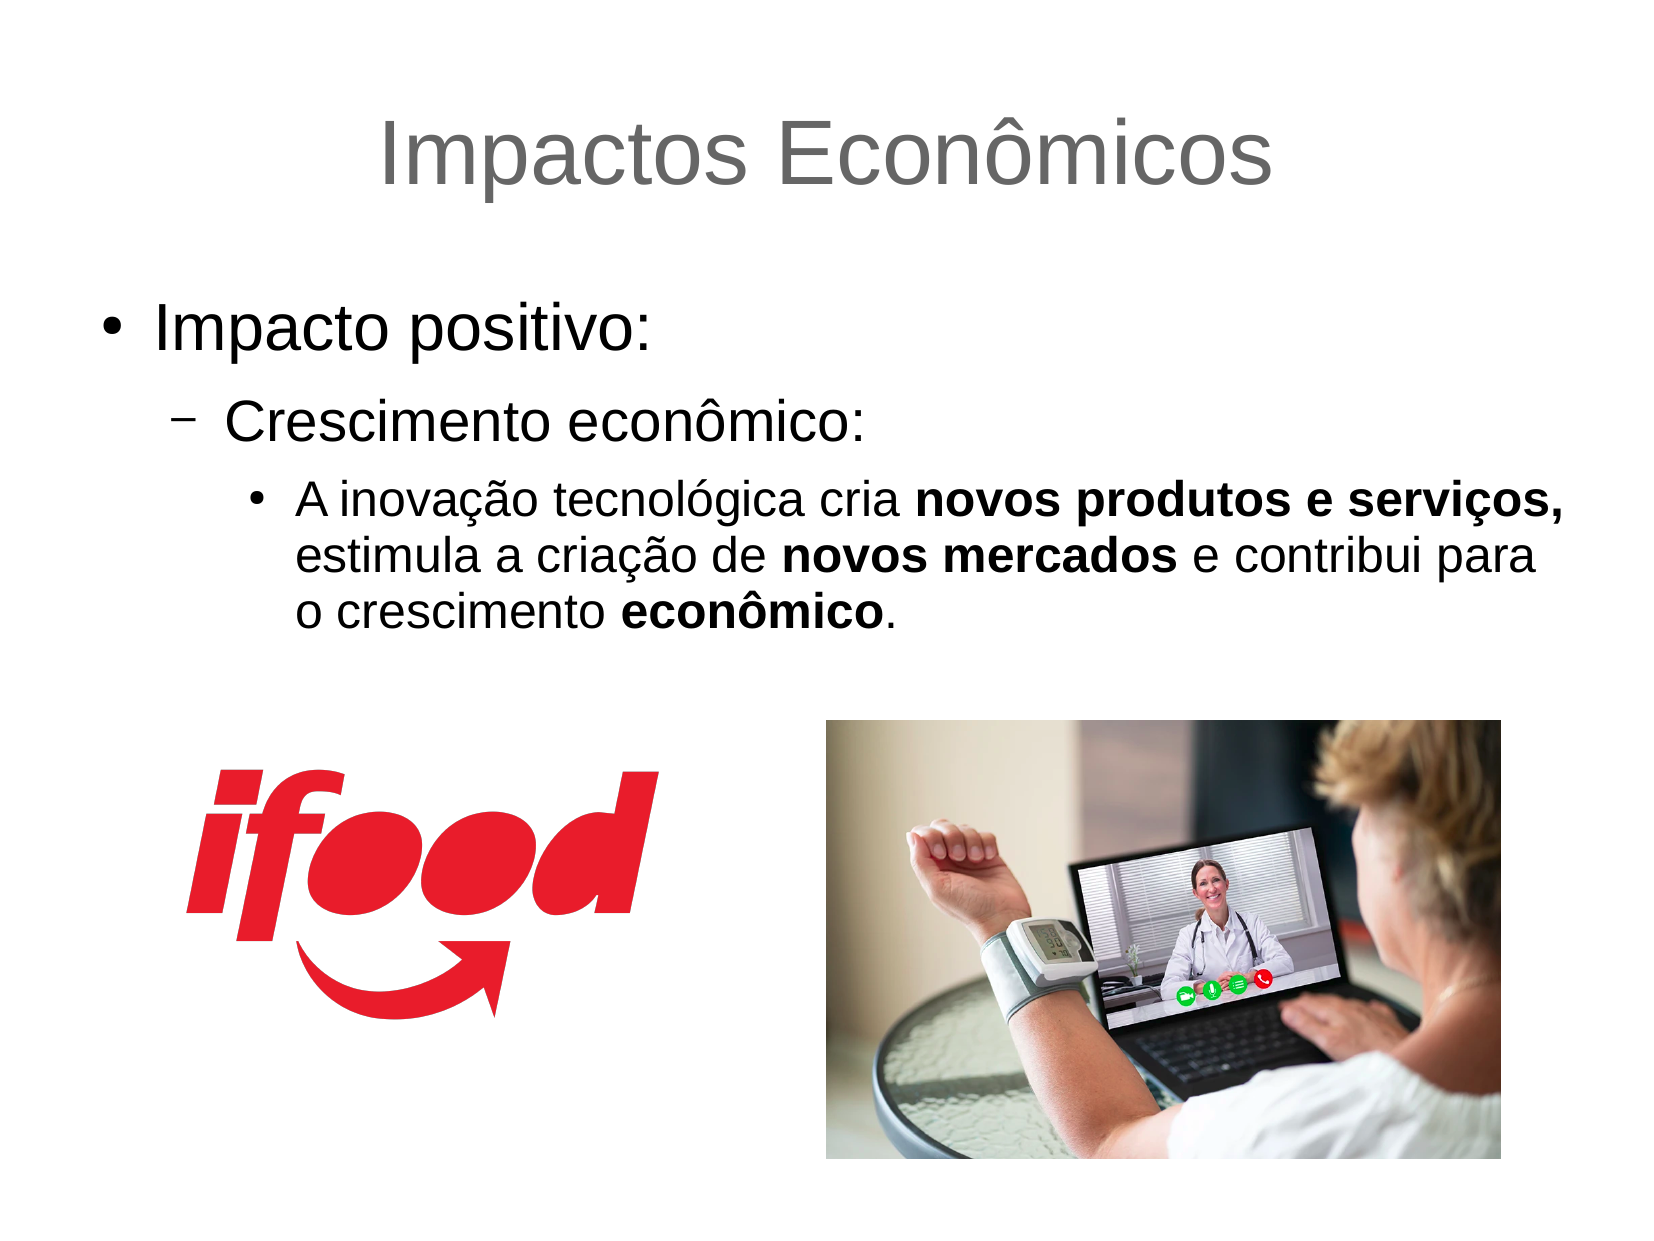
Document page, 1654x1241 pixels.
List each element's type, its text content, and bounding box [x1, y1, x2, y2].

picture [118, 590, 727, 1199]
title Impactos Econômicos [82, 49, 1571, 257]
picture [826, 720, 1501, 1159]
list Impacto positivo: Crescimento econômico: A inovação tecnológica cria novos produtos e serviços, estimula a criação de novos mercados e contribui para o crescimento econômico. [82, 290, 1571, 1158]
